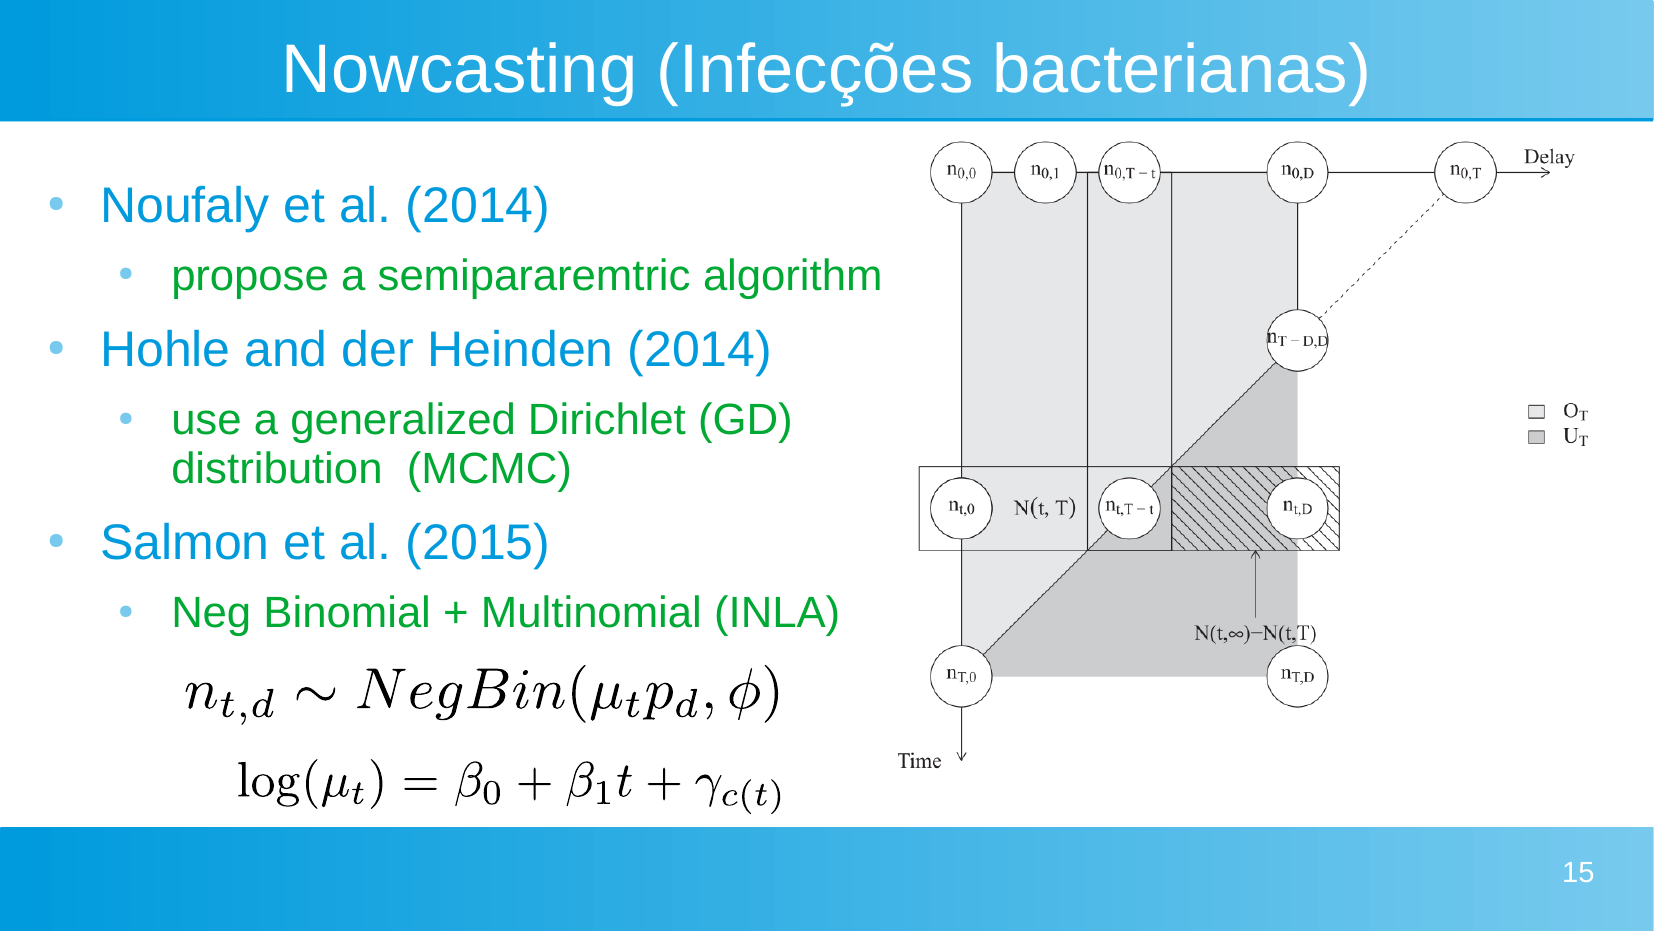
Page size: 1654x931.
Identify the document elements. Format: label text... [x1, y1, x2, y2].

title Nowcasting (Infecções bacterianas) [59, 29, 1595, 108]
picture [234, 757, 783, 816]
picture [181, 662, 781, 727]
picture [891, 127, 1628, 780]
list Noufaly et al. (2014) propose a semipararemtric algorithm Hohle and der Heinden (2014) use a generalized Dirichlet (GD) distribution (MCMC) Salmon et al. (2015) Neg Binomial + Multinomial (INLA) [29, 177, 891, 768]
